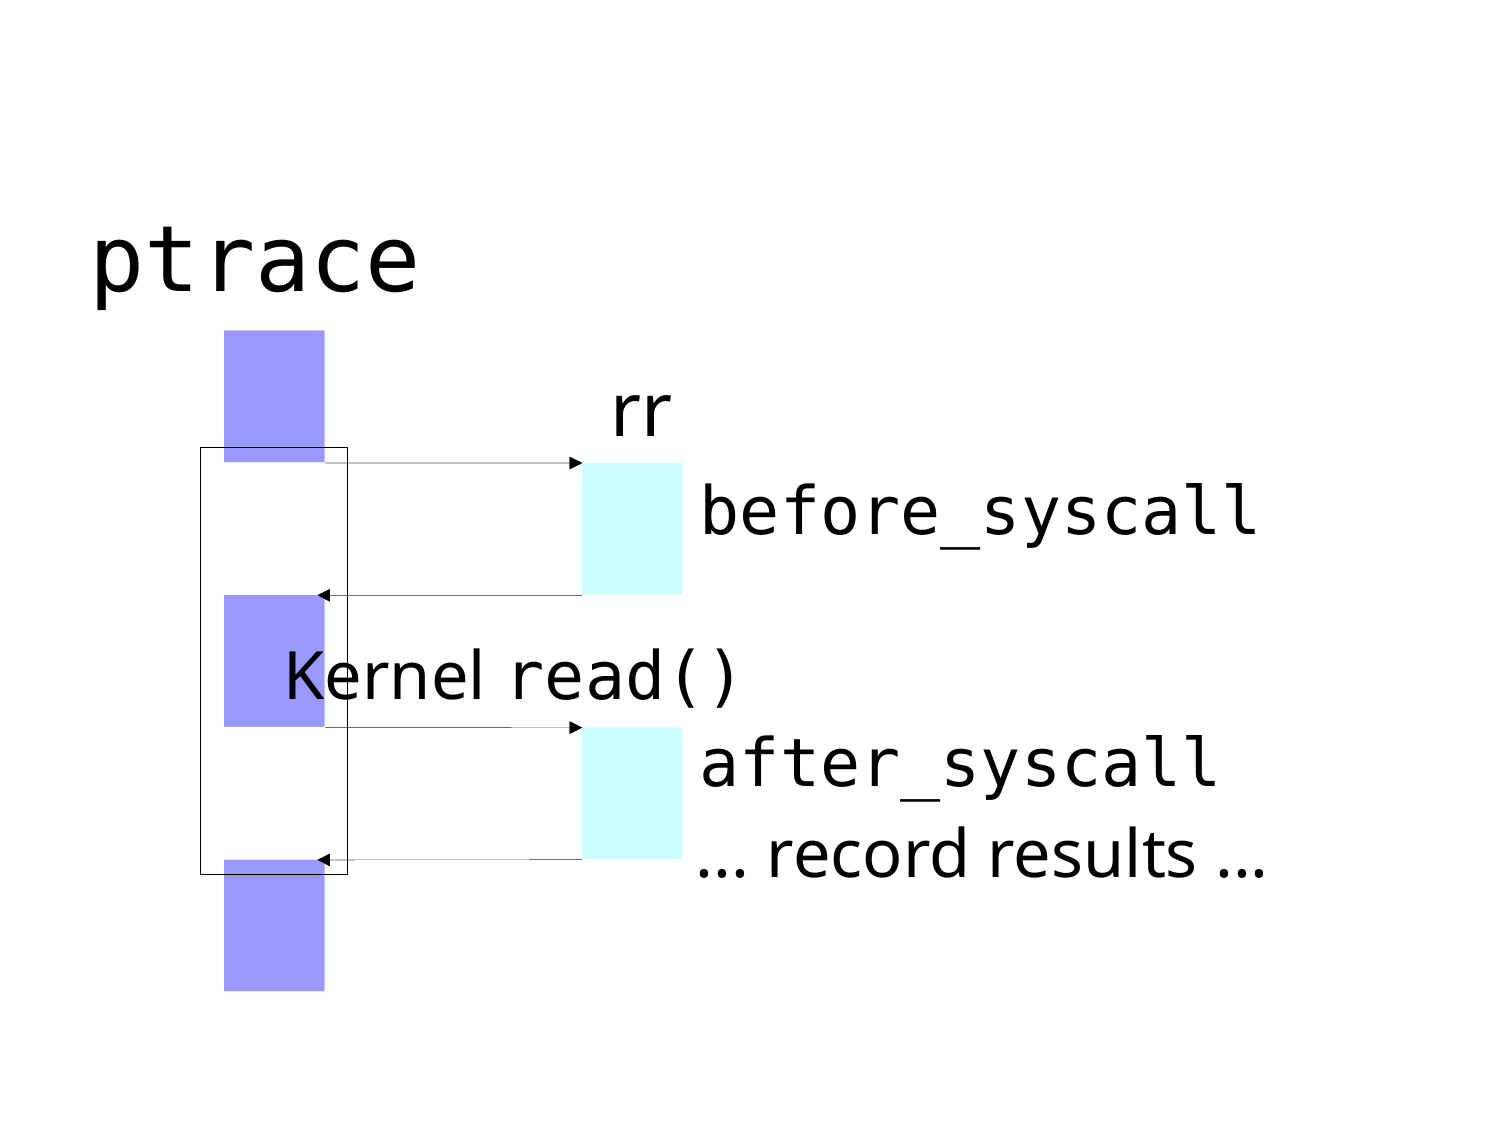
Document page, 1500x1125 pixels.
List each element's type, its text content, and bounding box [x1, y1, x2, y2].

text_box ... record results ... [681, 803, 1382, 886]
text_box [224, 859, 325, 874]
text_box after_syscall [684, 712, 1312, 803]
text_box [224, 448, 325, 463]
text_box rr [595, 354, 732, 453]
text_box [224, 330, 325, 447]
text_box [581, 727, 683, 859]
text_box ptrace [75, 172, 1500, 337]
text_box before_syscall [685, 460, 1370, 551]
text_box Kernel read() [268, 625, 347, 721]
text_box [224, 595, 325, 727]
text_box Kernel read() [348, 625, 947, 721]
text_box [581, 462, 683, 595]
text_box [224, 875, 325, 992]
